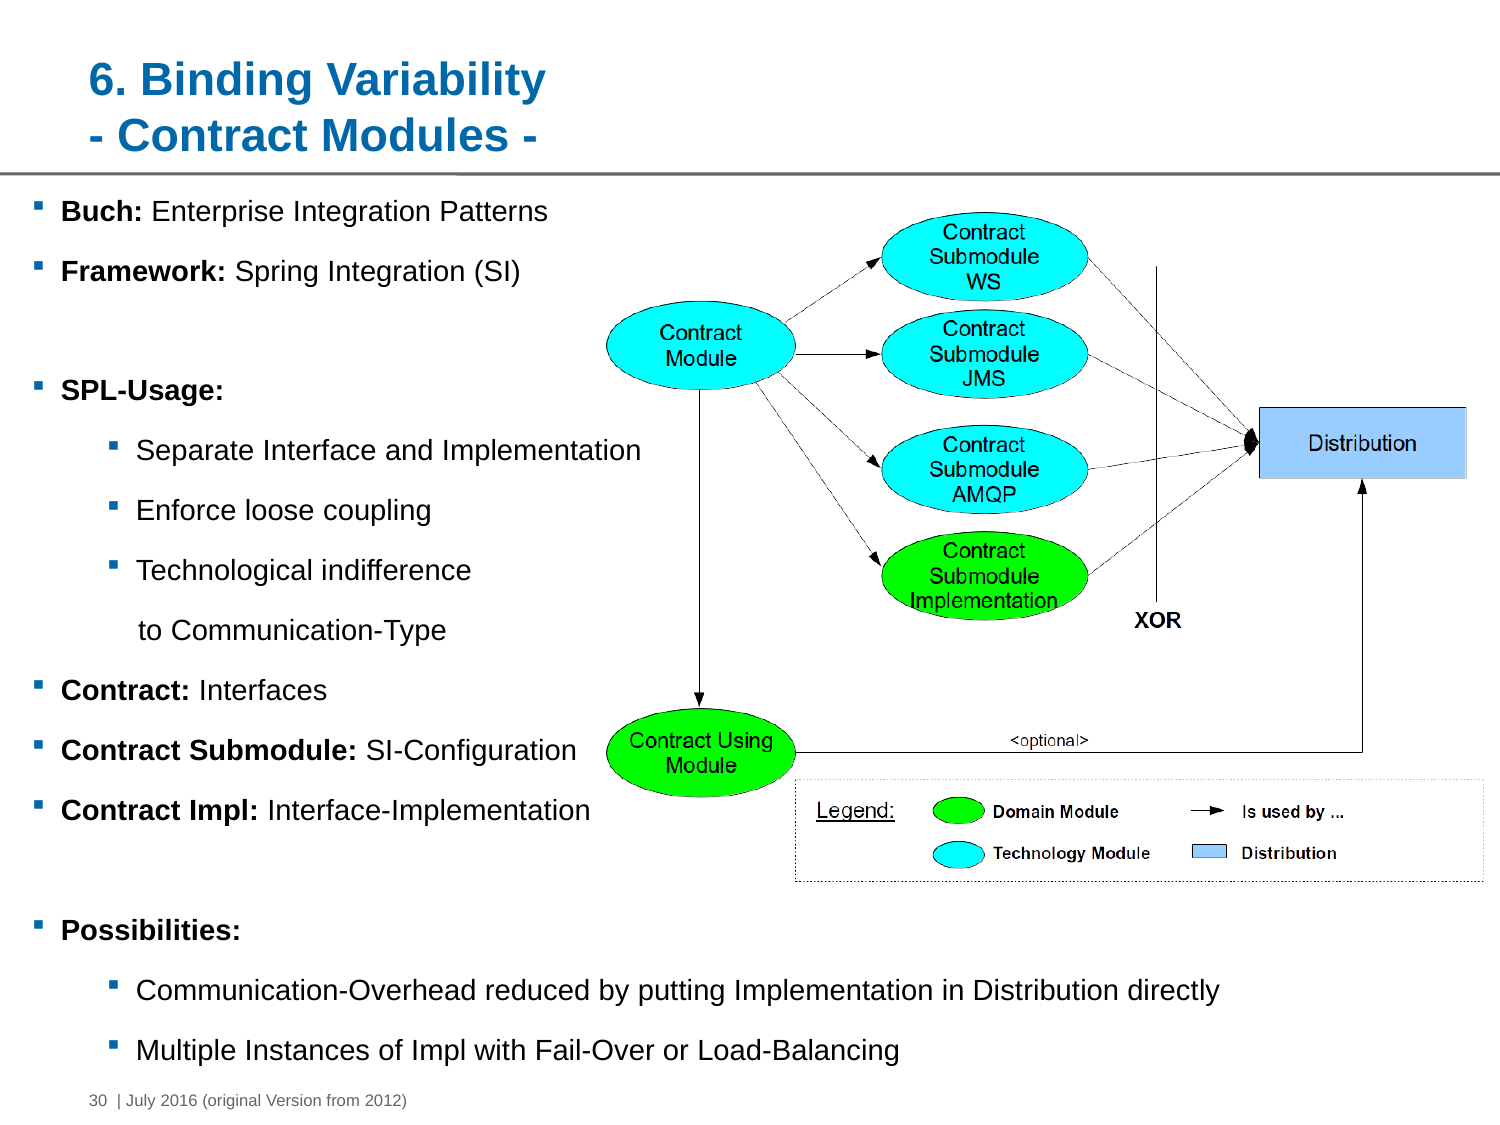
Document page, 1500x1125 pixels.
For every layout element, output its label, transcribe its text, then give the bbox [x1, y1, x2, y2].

title 6. Binding Variability - Contract Modules - [0, 40, 1223, 168]
picture [537, 212, 1489, 885]
text_box Buch: Enterprise Integration Patterns Framework: Spring Integration (SI) SPL-Usage: Separate Interface and Implementation Enforce loose coupling Technological indifference to Communication-Type Contract: Interfaces Contract Submodule: SI-Configuration Contract Impl: Interface-Implementation Possibilities: Communication-Overhead reduced by putting Implementation in Distribution directly Multiple Instances of Impl with Fail-Over or Load-Balancing [17, 184, 1411, 1125]
